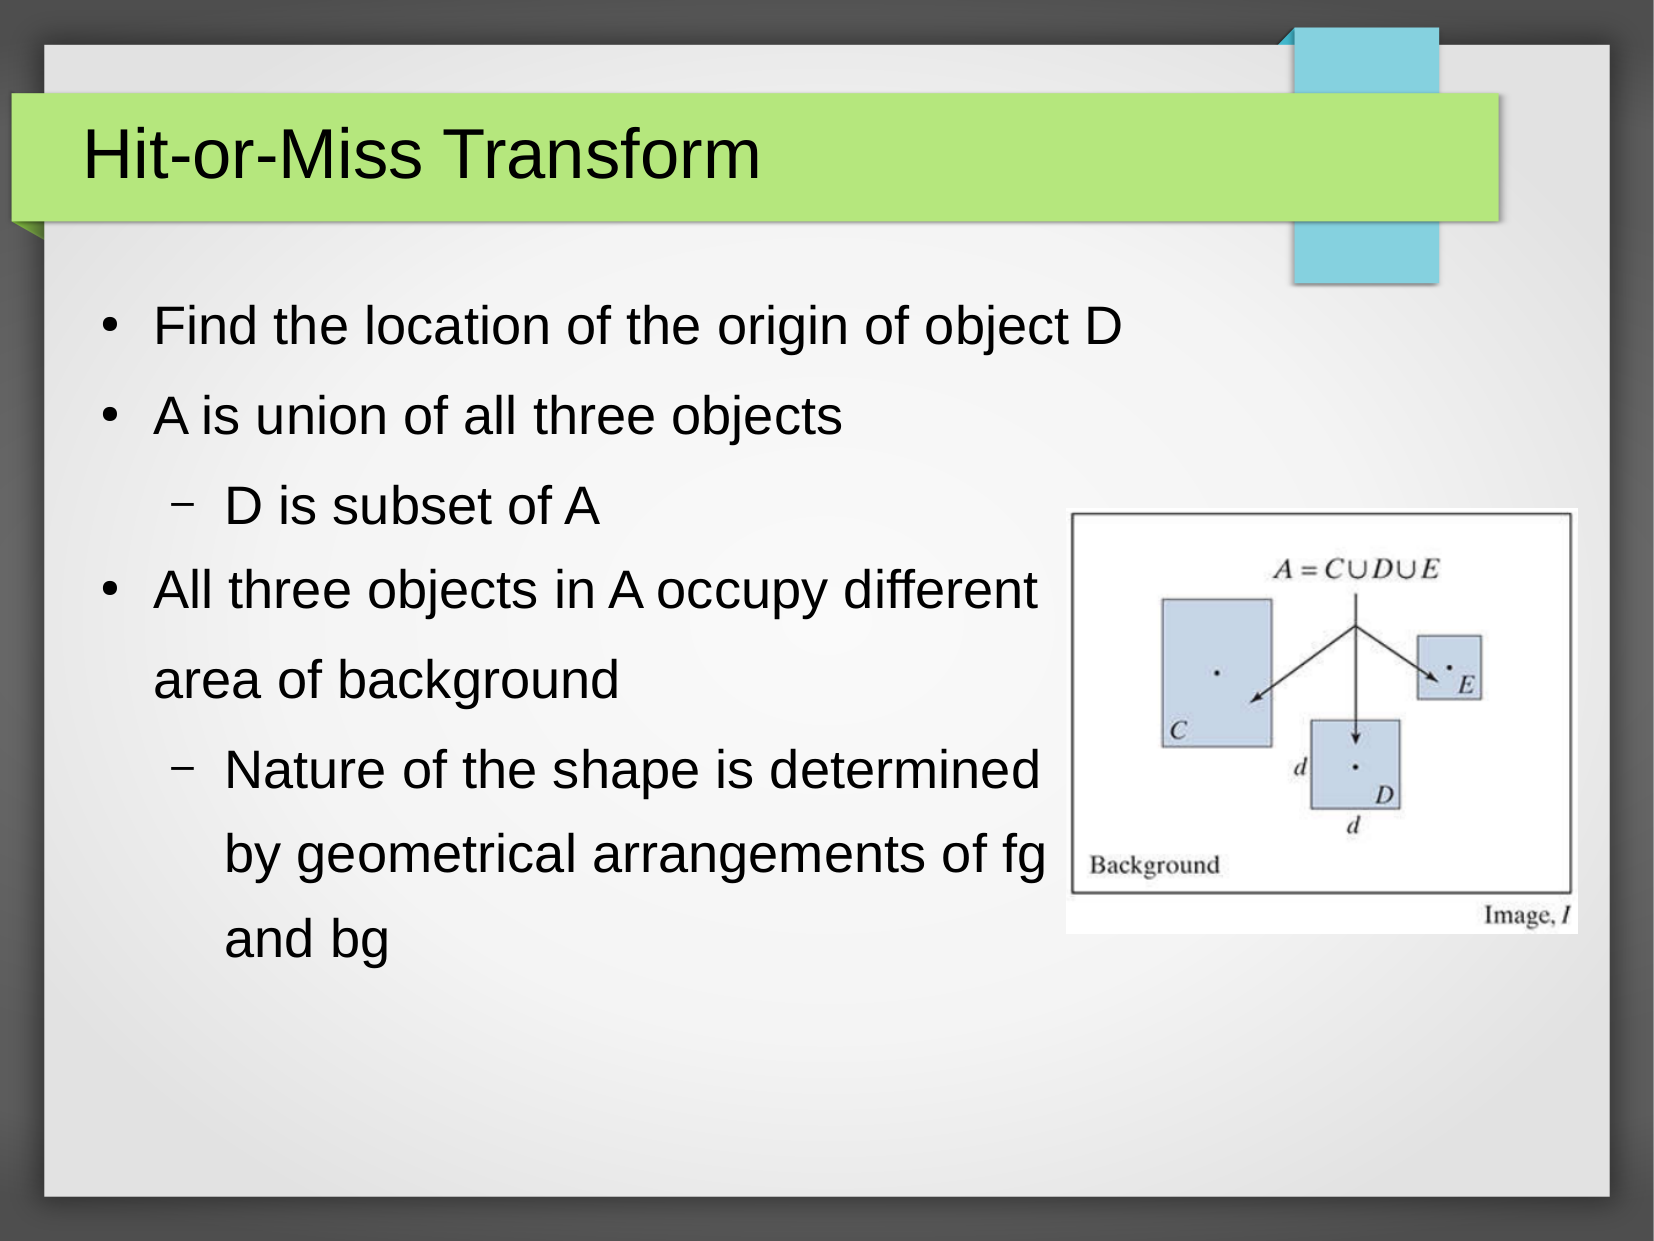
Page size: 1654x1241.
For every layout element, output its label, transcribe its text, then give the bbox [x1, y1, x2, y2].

title Hit-or-Miss Transform [82, 94, 1264, 213]
picture [0, 0, 1654, 1241]
list Find the location of the origin of object D A is union of all three objects D is subset of A All three objects in A occupy different area of background Nature of the shape is determined by geometrical arrangements of fg and bg [82, 295, 1571, 1173]
